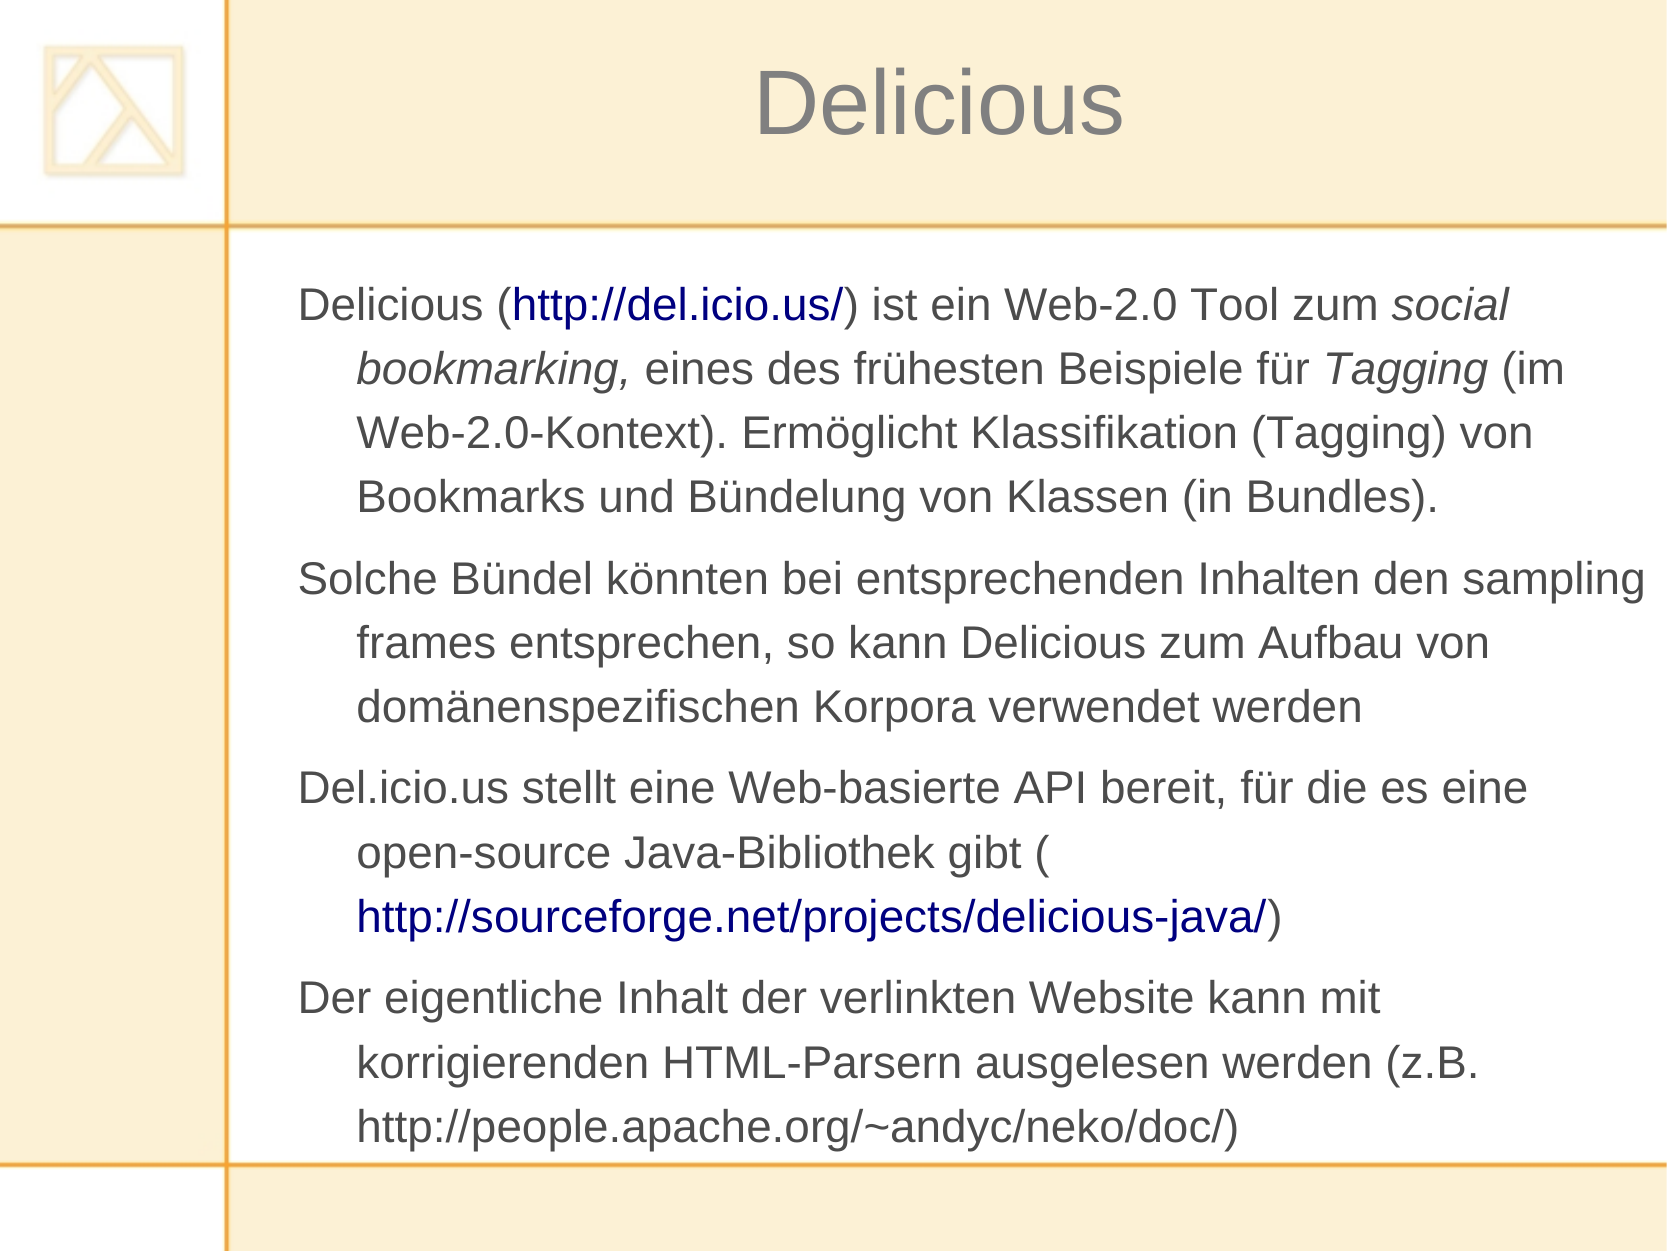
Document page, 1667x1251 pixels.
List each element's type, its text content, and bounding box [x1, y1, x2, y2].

picture [0, 0, 1667, 1251]
list Delicious (http://del.icio.us/) ist ein Web-2.0 Tool zum social bookmarking, eines des frühesten Beispiele für Tagging (im Web-2.0-Kontext). Ermöglicht Klassifikation (Tagging) von Bookmarks und Bündelung von Klassen (in Bundles). Solche Bündel könnten bei entsprechenden Inhalten den sampling frames entsprechen, so kann Delicious zum Aufbau von domänenspezifischen Korpora verwendet werden Del.icio.us stellt eine Web-basierte API bereit, für die es eine open-source Java-Bibliothek gibt (http://sourceforge.net/projects/delicious-java/) Der eigentliche Inhalt der verlinkten Website kann mit korrigierenden HTML-Parsern ausgelesen werden (z.B. http://people.apache.org/~andyc/neko/doc/) [268, 265, 1654, 1152]
title Delicious [268, 0, 1611, 209]
